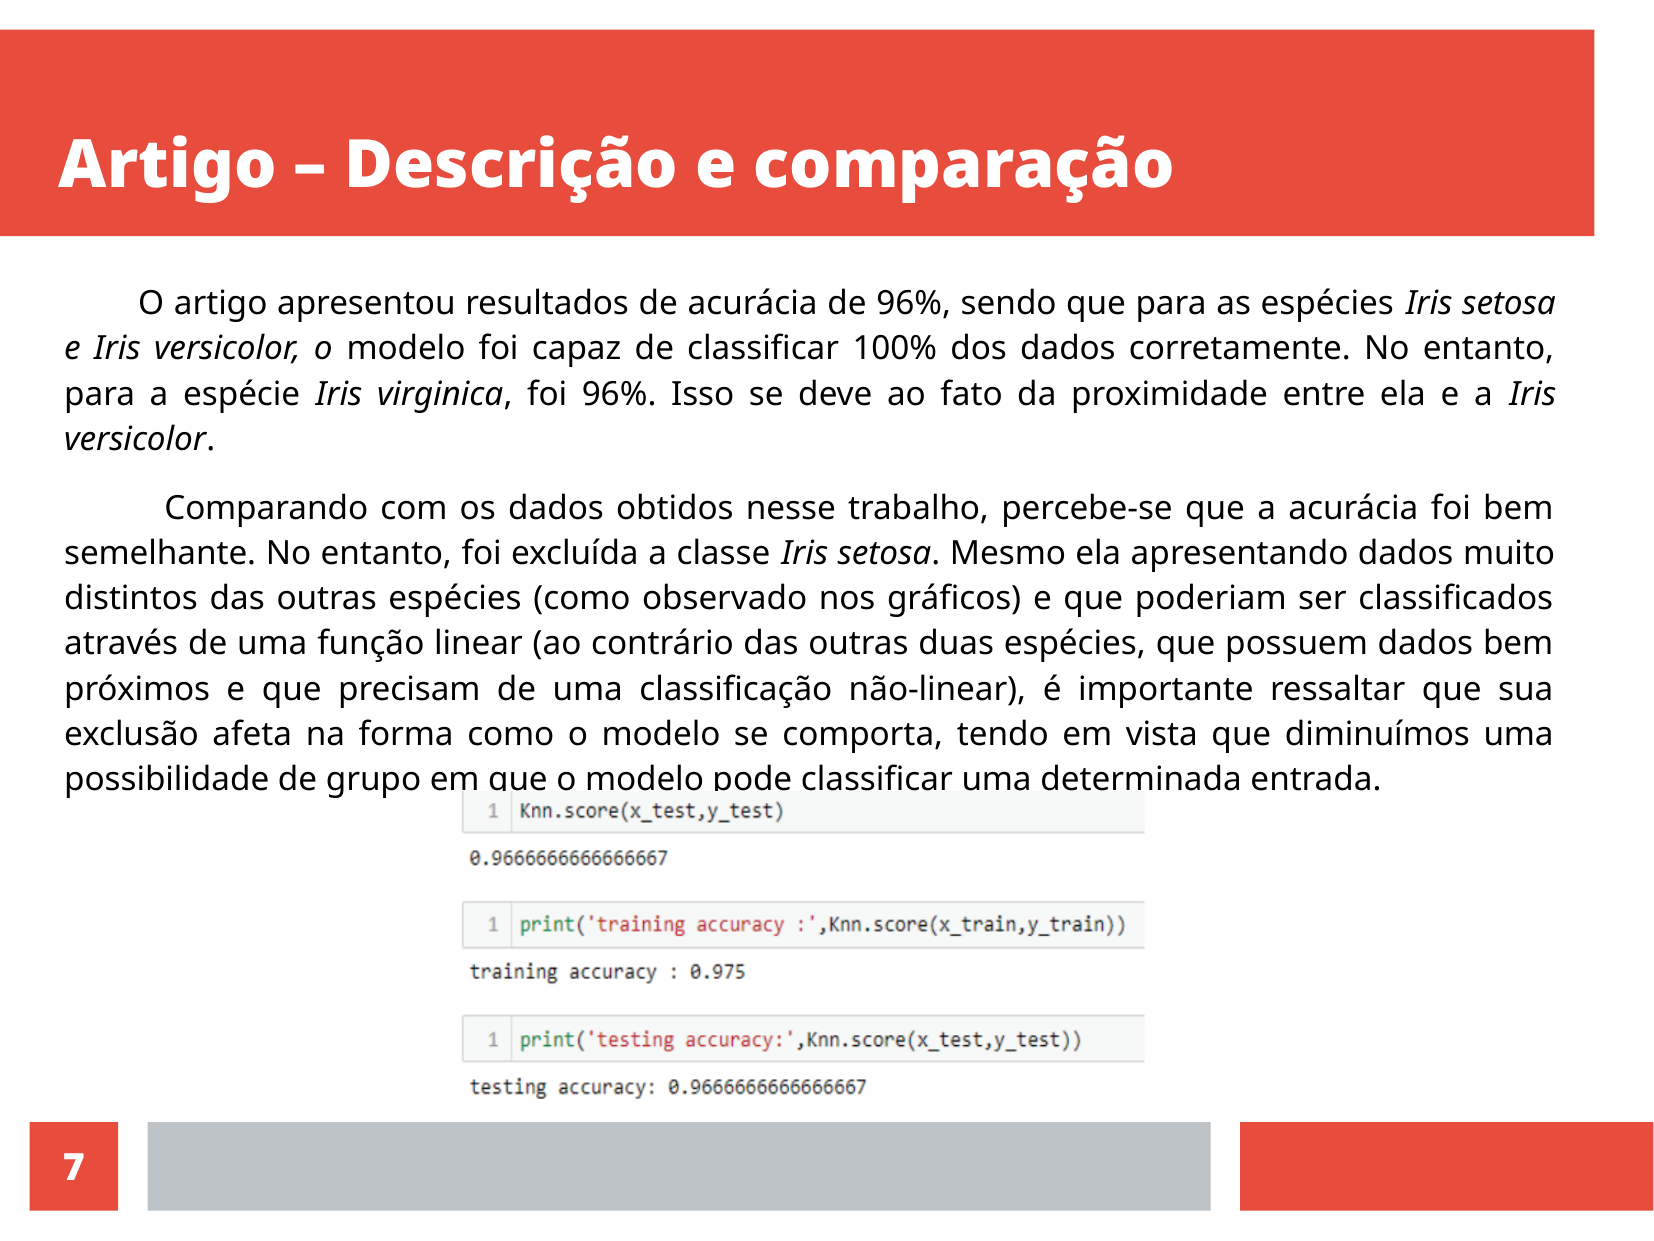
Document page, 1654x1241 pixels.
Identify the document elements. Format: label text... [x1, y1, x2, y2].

title Artigo – Descrição e comparação [59, 59, 1595, 207]
picture [430, 791, 1170, 1111]
text_box O artigo apresentou resultados de acurácia de 96%, sendo que para as espécies Iris setosa e Iris versicolor, o modelo foi capaz de classificar 100% dos dados corretamente. No entanto, para a espécie Iris virginica, foi 96%. Isso se deve ao fato da proximidade entre ela e a Iris versicolor. Comparando com os dados obtidos nesse trabalho, percebe-se que a acurácia foi bem semelhante. No entanto, foi excluída a classe Iris setosa. Mesmo ela apresentando dados muito distintos das outras espécies (como observado nos gráficos) e que poderiam ser classificados através de uma função linear (ao contrário das outras duas espécies, que possuem dados bem próximos e que precisam de uma classificação não-linear), é importante ressaltar que sua exclusão afeta na forma como o modelo se comporta, tendo em vista que diminuímos uma possibilidade de grupo em que o modelo pode classificar uma determinada entrada. [49, 271, 1571, 773]
